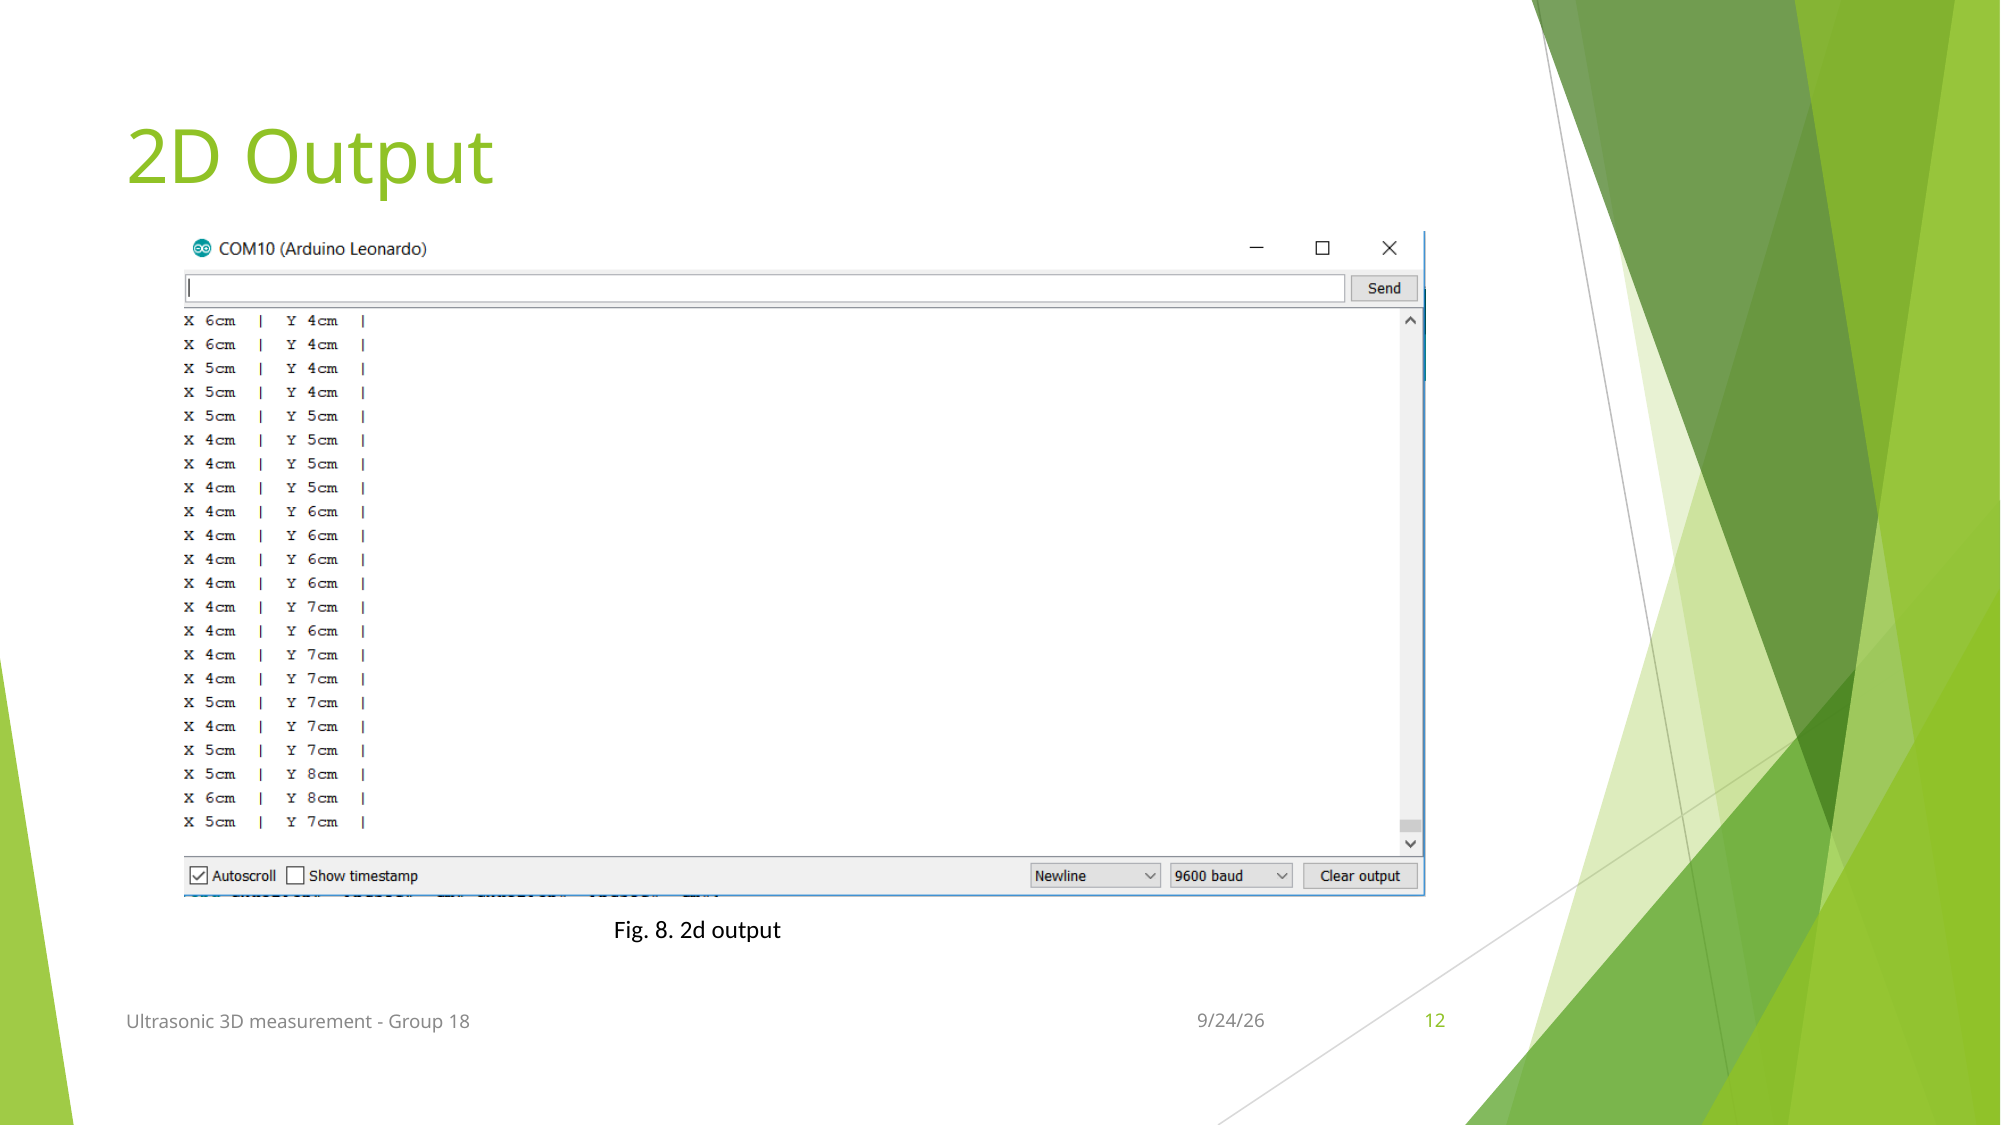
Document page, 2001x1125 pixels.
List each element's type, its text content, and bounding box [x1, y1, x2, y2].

text_box Fig. 8. 2d output [599, 905, 1332, 952]
text_box 2/5/2019 [1181, 991, 1332, 1051]
text_box 2D Output [111, 101, 1522, 318]
text_box [1409, 991, 1522, 1051]
text_box Ultrasonic 3D measurement - Group 18 [111, 991, 1145, 1051]
picture [184, 231, 1426, 897]
